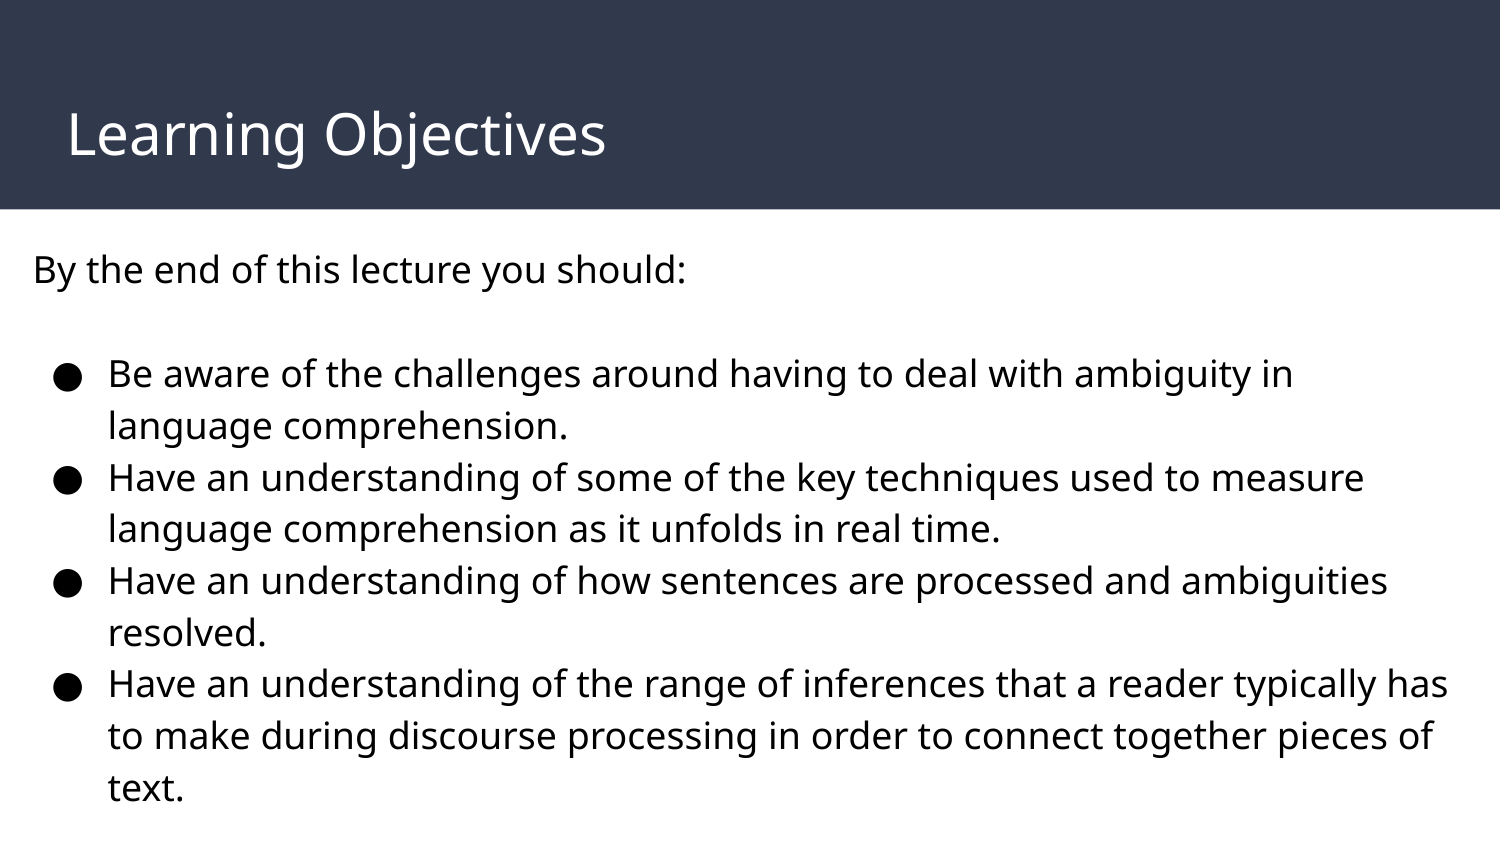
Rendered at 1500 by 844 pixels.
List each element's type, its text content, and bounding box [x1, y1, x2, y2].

title Learning Objectives [51, 82, 1449, 185]
text_box By the end of this lecture you should: Be aware of the challenges around having to deal with ambiguity in language comprehension. Have an understanding of some of the key techniques used to measure language comprehension as it unfolds in real time. Have an understanding of how sentences are processed and ambiguities resolved. Have an understanding of the range of inferences that a reader typically has to make during discourse processing in order to connect together pieces of text. [17, 224, 1480, 820]
